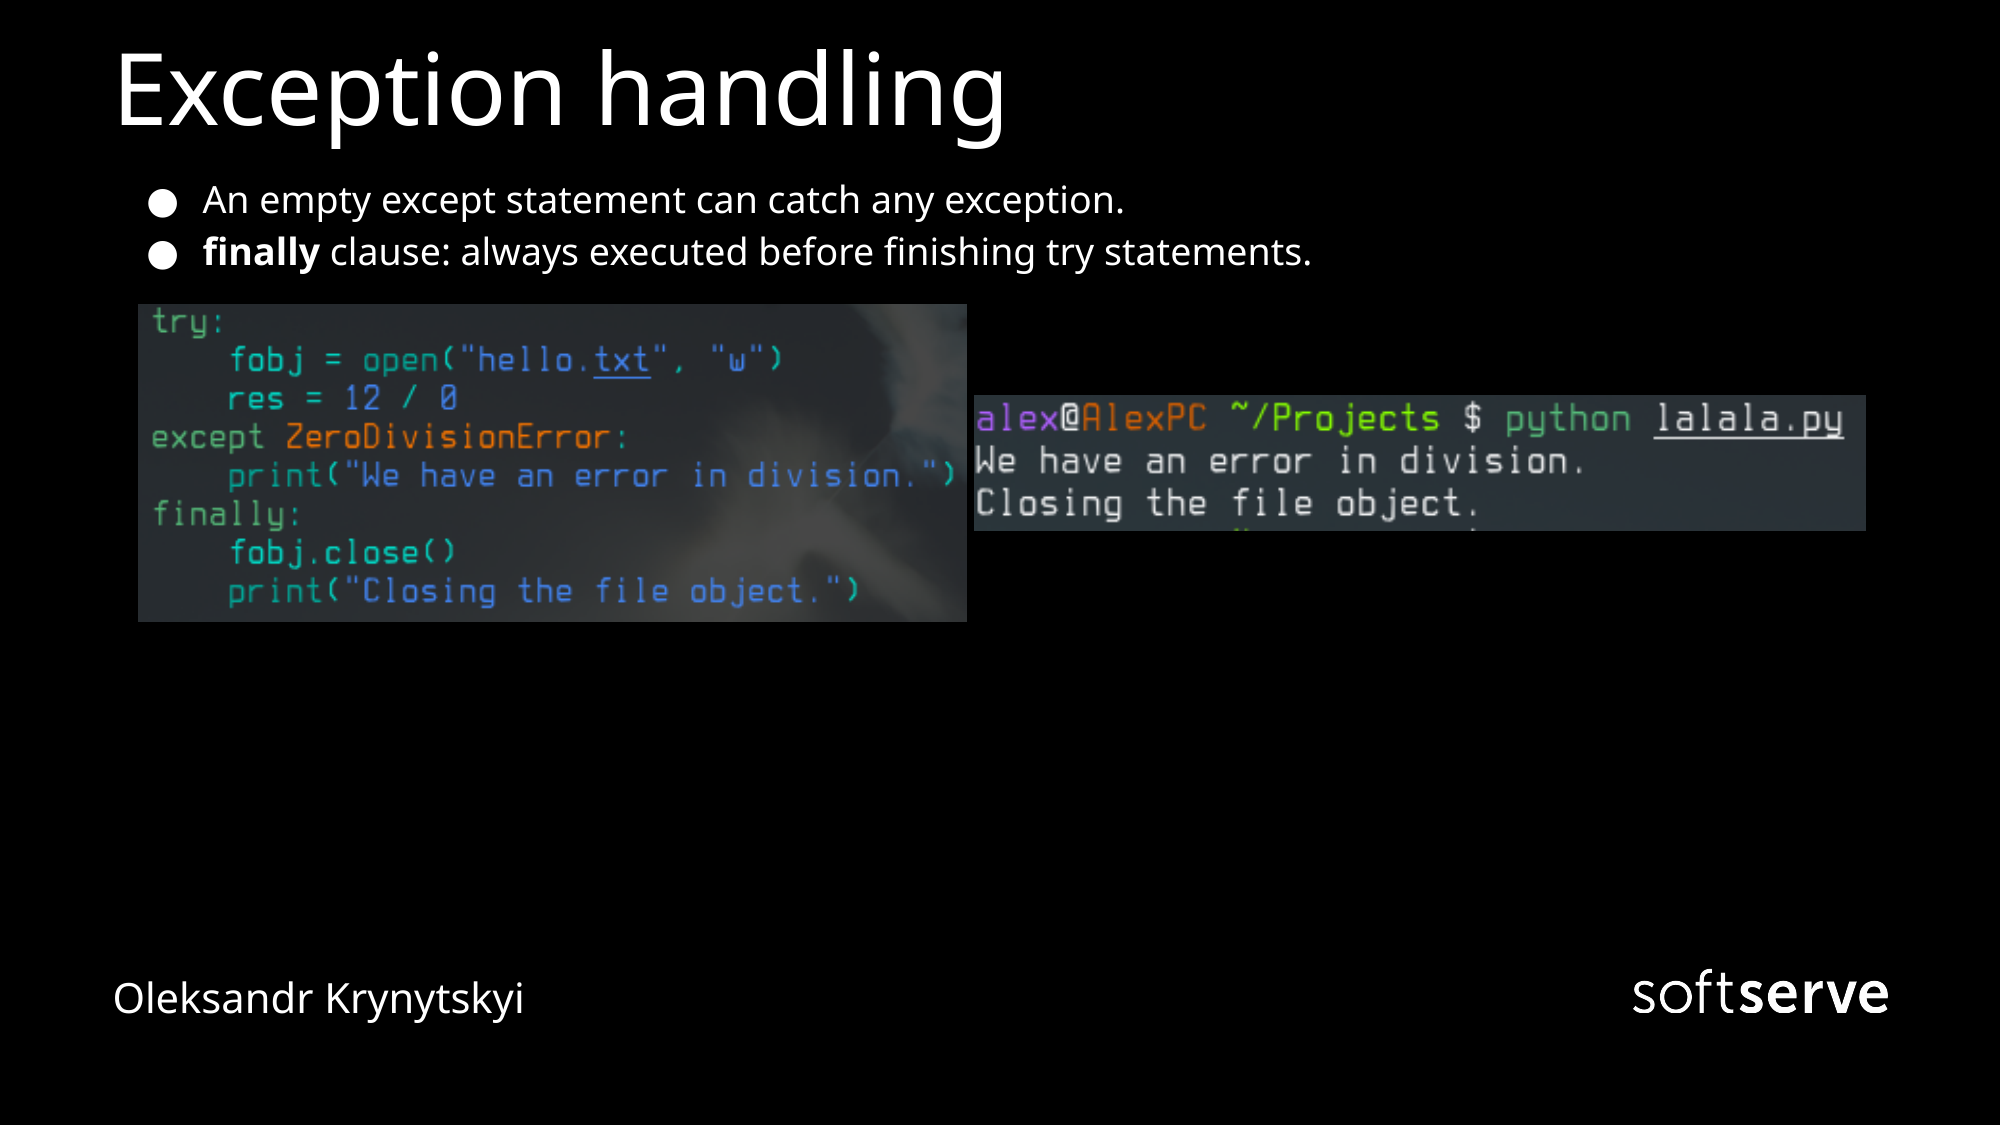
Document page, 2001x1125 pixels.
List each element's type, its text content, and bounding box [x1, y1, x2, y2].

title Exception handling [112, 33, 1888, 154]
list Oleksandr Krynytskyi [112, 970, 682, 1019]
picture [138, 304, 967, 622]
picture [1633, 968, 1888, 1013]
text_box An empty except statement can catch any exception. finally clause: always executed before finishing try statements. [112, 154, 1888, 939]
picture [974, 395, 1866, 531]
